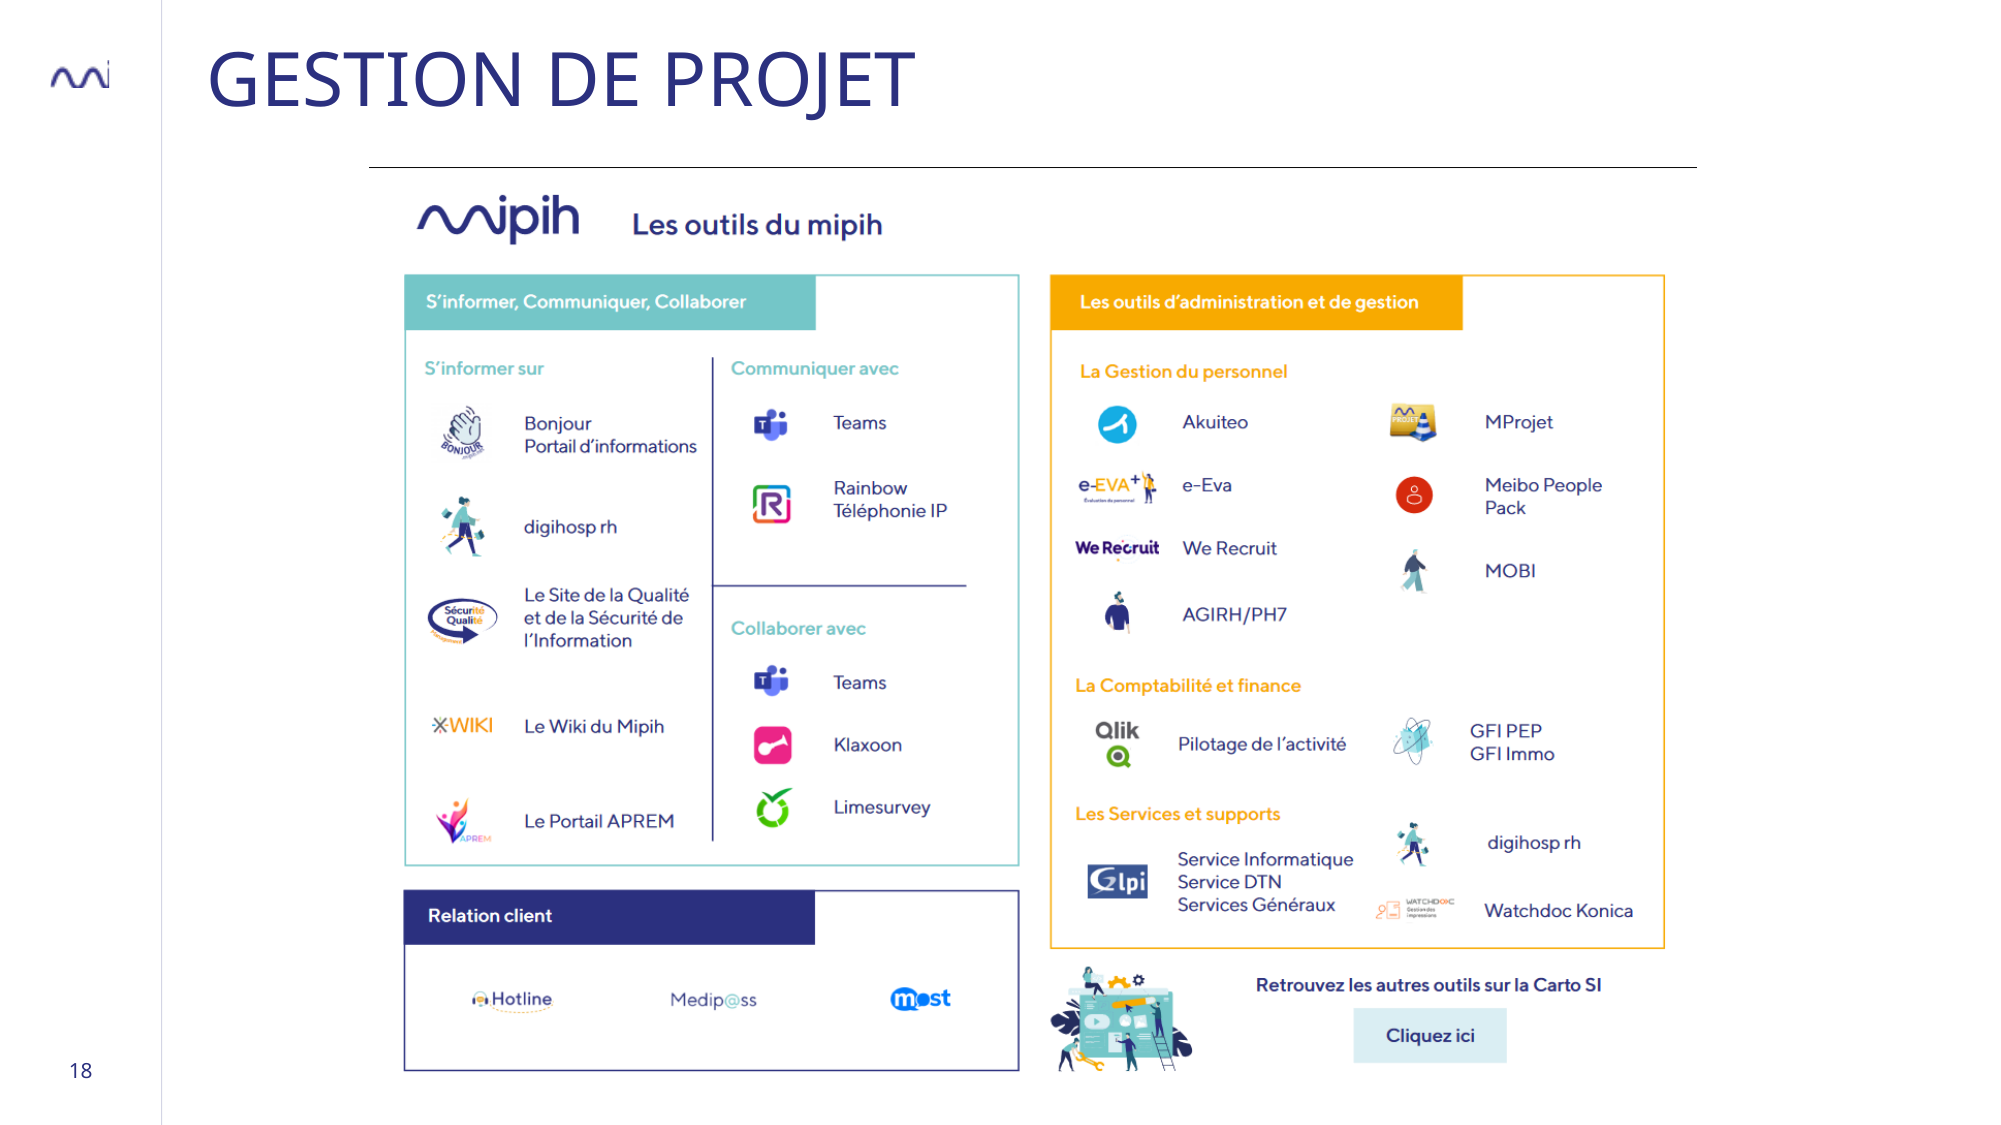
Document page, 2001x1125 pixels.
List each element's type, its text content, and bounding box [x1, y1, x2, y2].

picture [369, 167, 1697, 1102]
text_box GESTION DE PROJET [191, 23, 1192, 130]
text_box 18 [38, 1052, 123, 1091]
